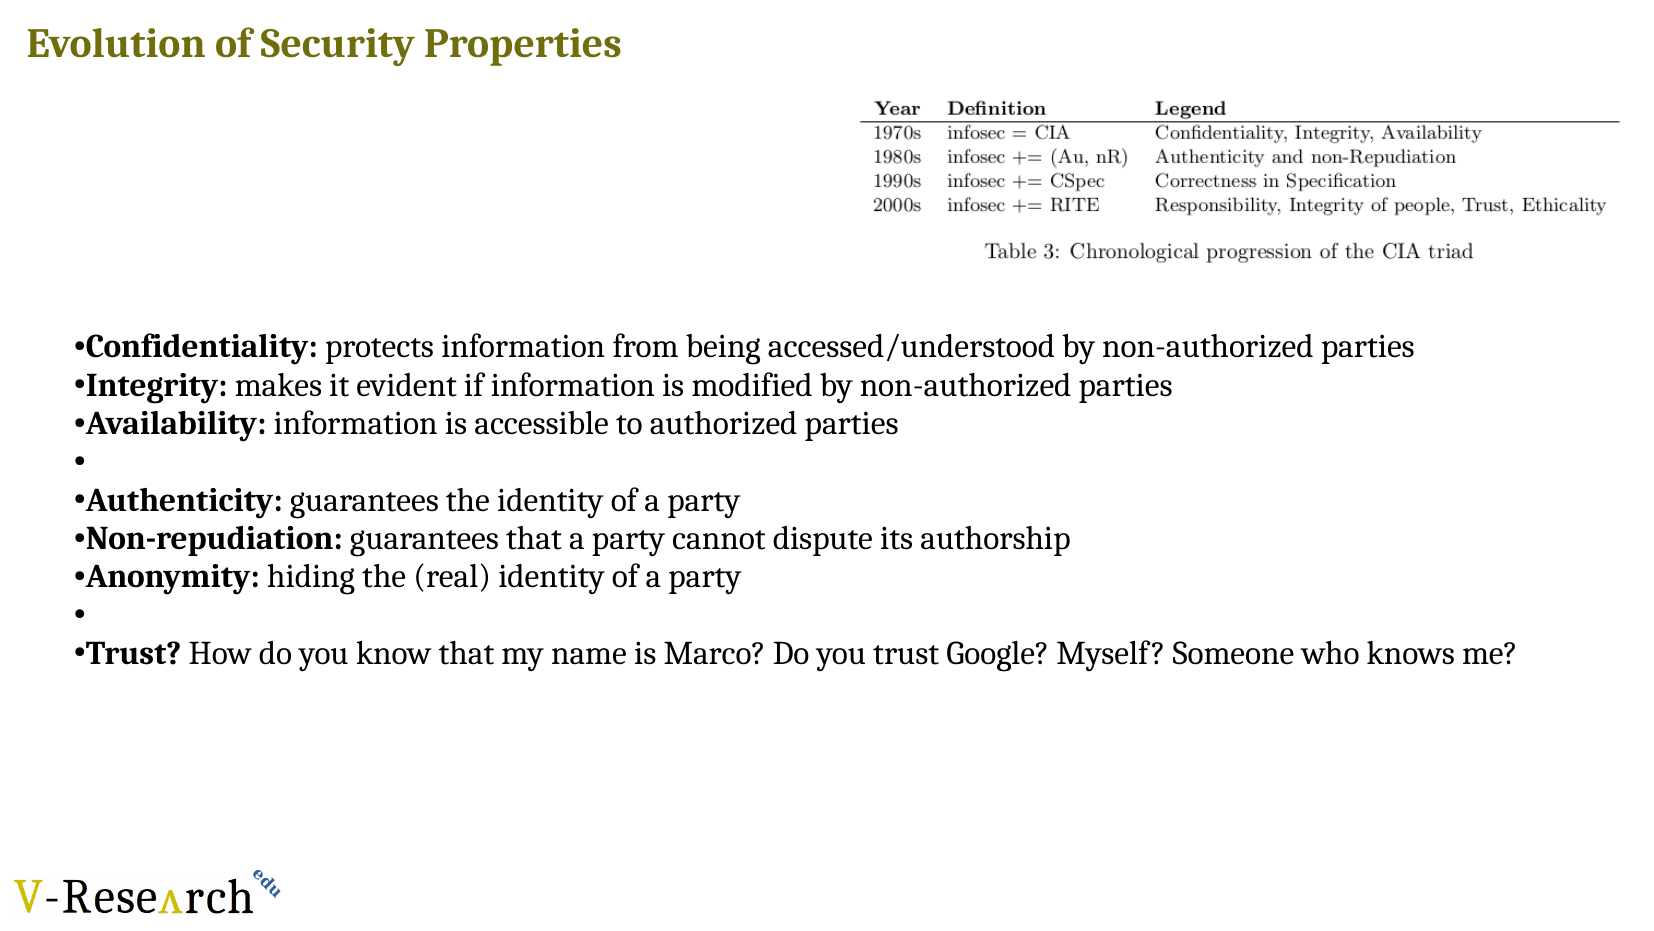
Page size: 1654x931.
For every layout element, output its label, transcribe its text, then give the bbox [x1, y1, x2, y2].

text_box edu [222, 847, 333, 931]
picture [11, 876, 255, 916]
picture [826, 83, 1642, 279]
text_box Confidentiality: protects information from being accessed/understood by non-authorized parties Integrity: makes it evident if information is modified by non-authorized parties Availability: information is accessible to authorized parties Authenticity: guarantees the identity of a party Non-repudiation: guarantees that a party cannot dispute its authorship Anonymity: hiding the (real) identity of a party Trust? How do you know that my name is Marco? Do you trust Google? Myself? Someone who knows me? [59, 320, 1617, 843]
text_box Evolution of Security Properties [11, 12, 1193, 77]
